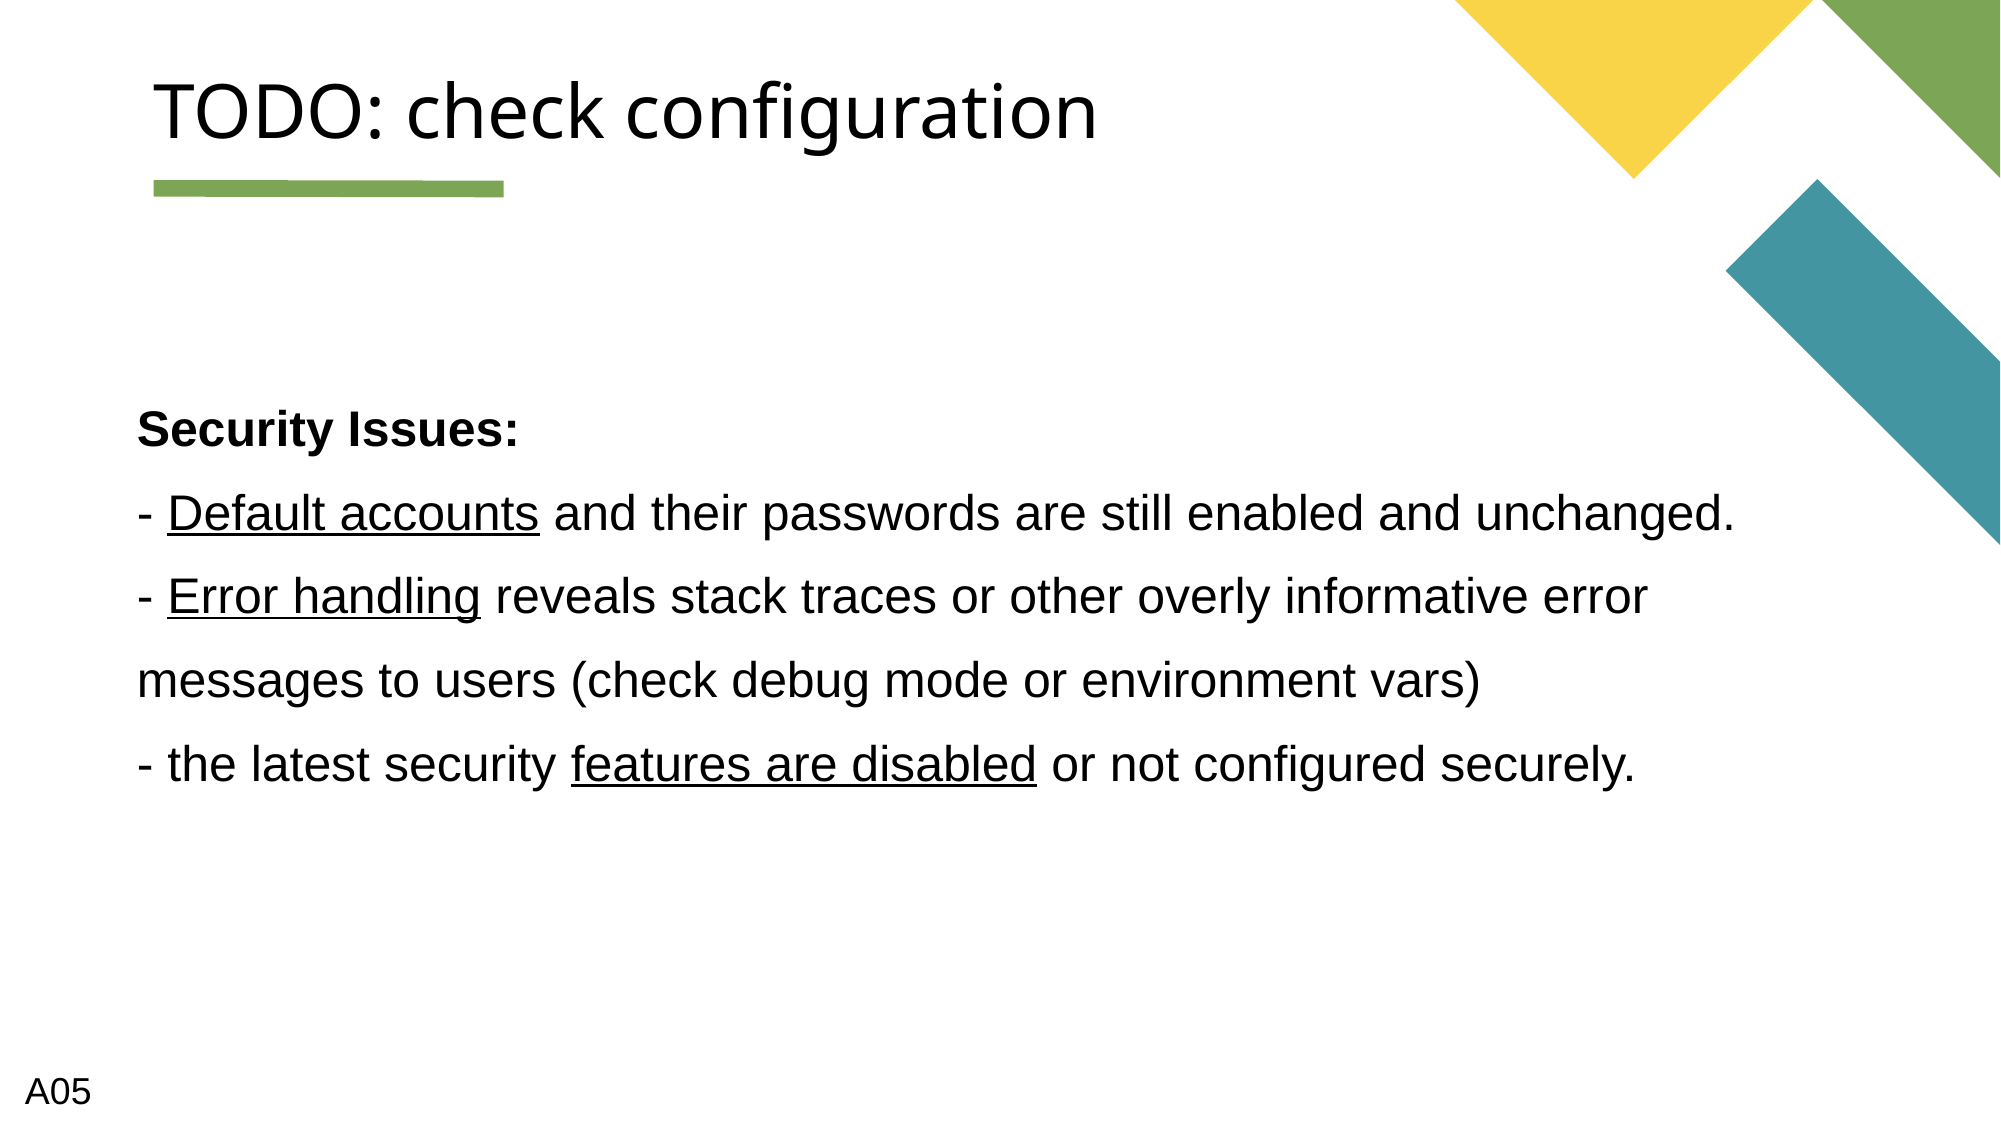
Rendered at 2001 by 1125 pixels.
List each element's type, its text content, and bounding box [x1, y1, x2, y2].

text_box Security Issues: - Default accounts and their passwords are still enabled and unchanged. - Error handling reveals stack traces or other overly informative error messages to users (check debug mode or environment vars) - the latest security features are disabled or not configured securely. [122, 366, 1819, 800]
title TODO: check configuration [153, 21, 1382, 197]
text_box A05 [10, 1062, 107, 1120]
